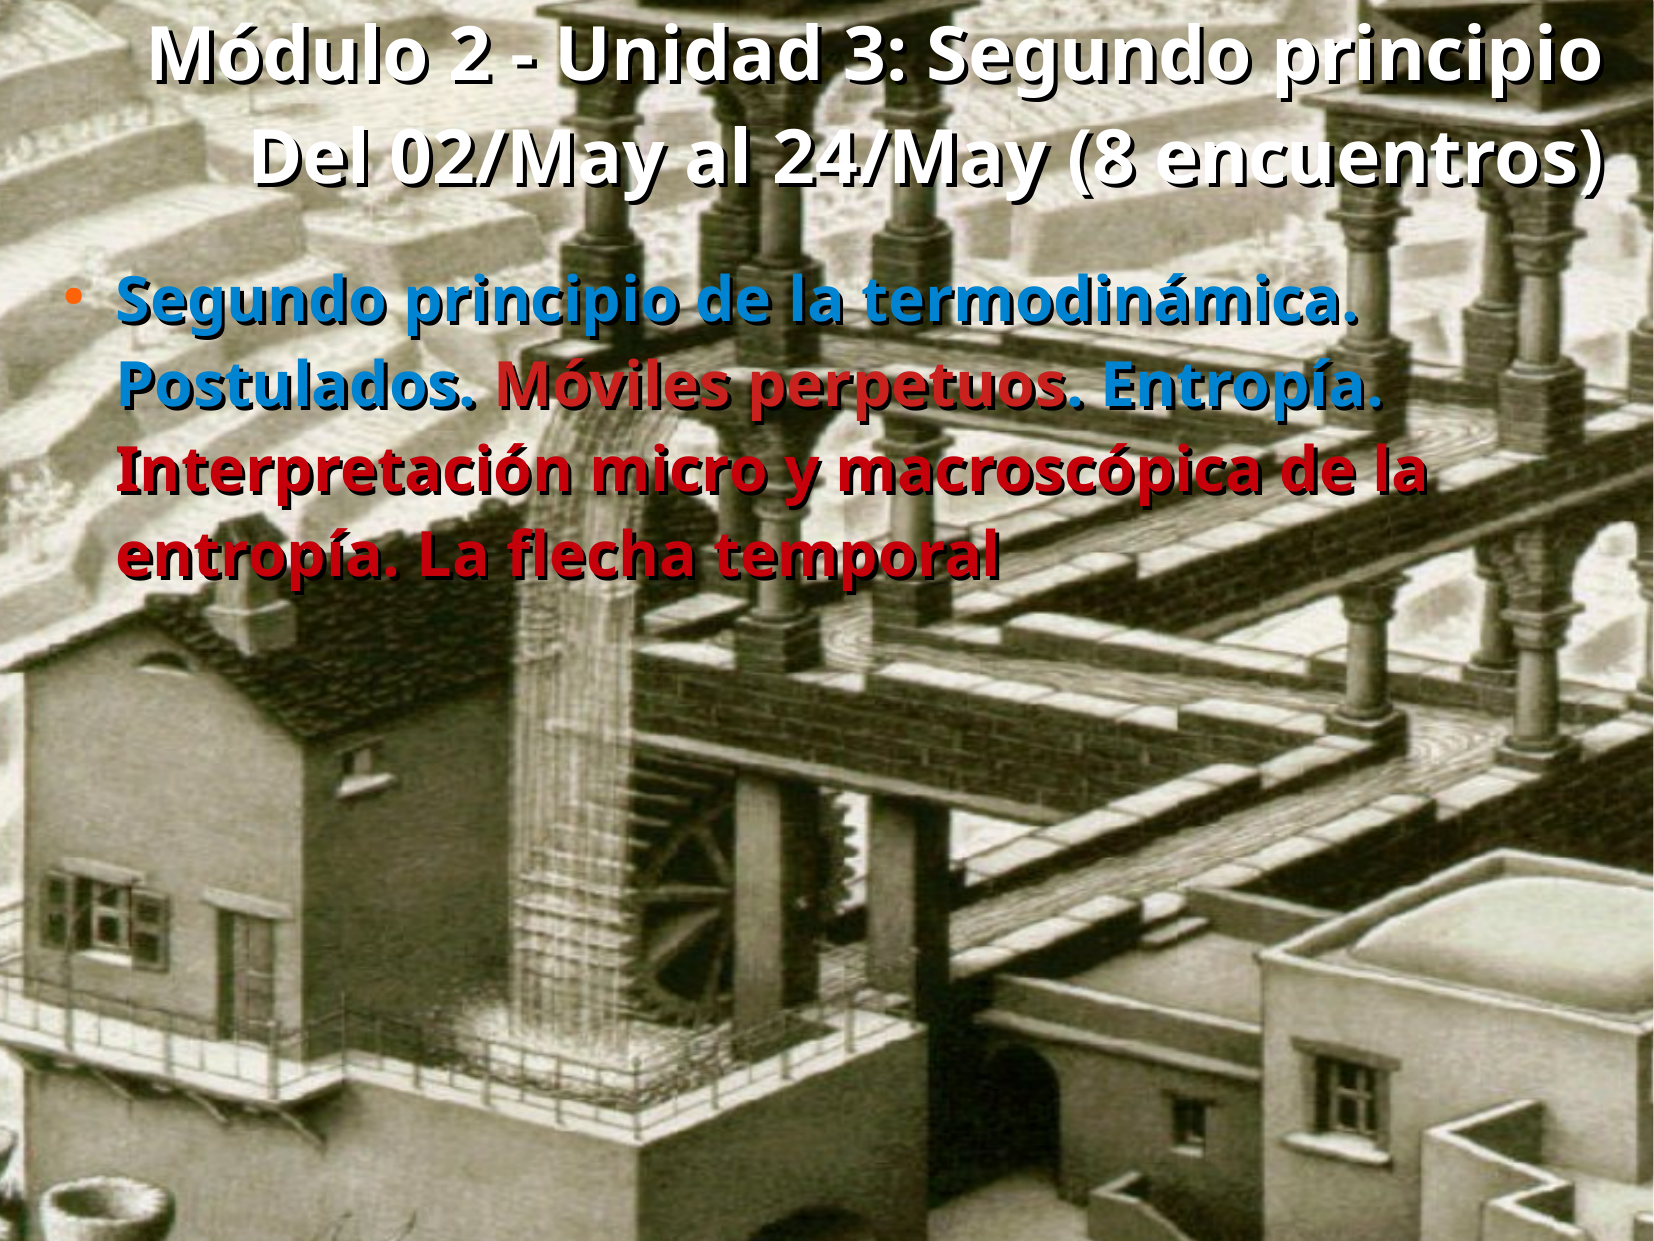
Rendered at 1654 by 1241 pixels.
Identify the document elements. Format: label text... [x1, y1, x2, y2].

list Segundo principio de la termodinámica. Postulados. Móviles perpetuos. Entropía. Interpretación micro y macroscópica de la entropía. La flecha temporal [45, 255, 1606, 1156]
title Módulo 2 - Unidad 3: Segundo principio Del 02/May al 24/May (8 encuentros) [45, 11, 1606, 195]
picture [0, 0, 1654, 1241]
